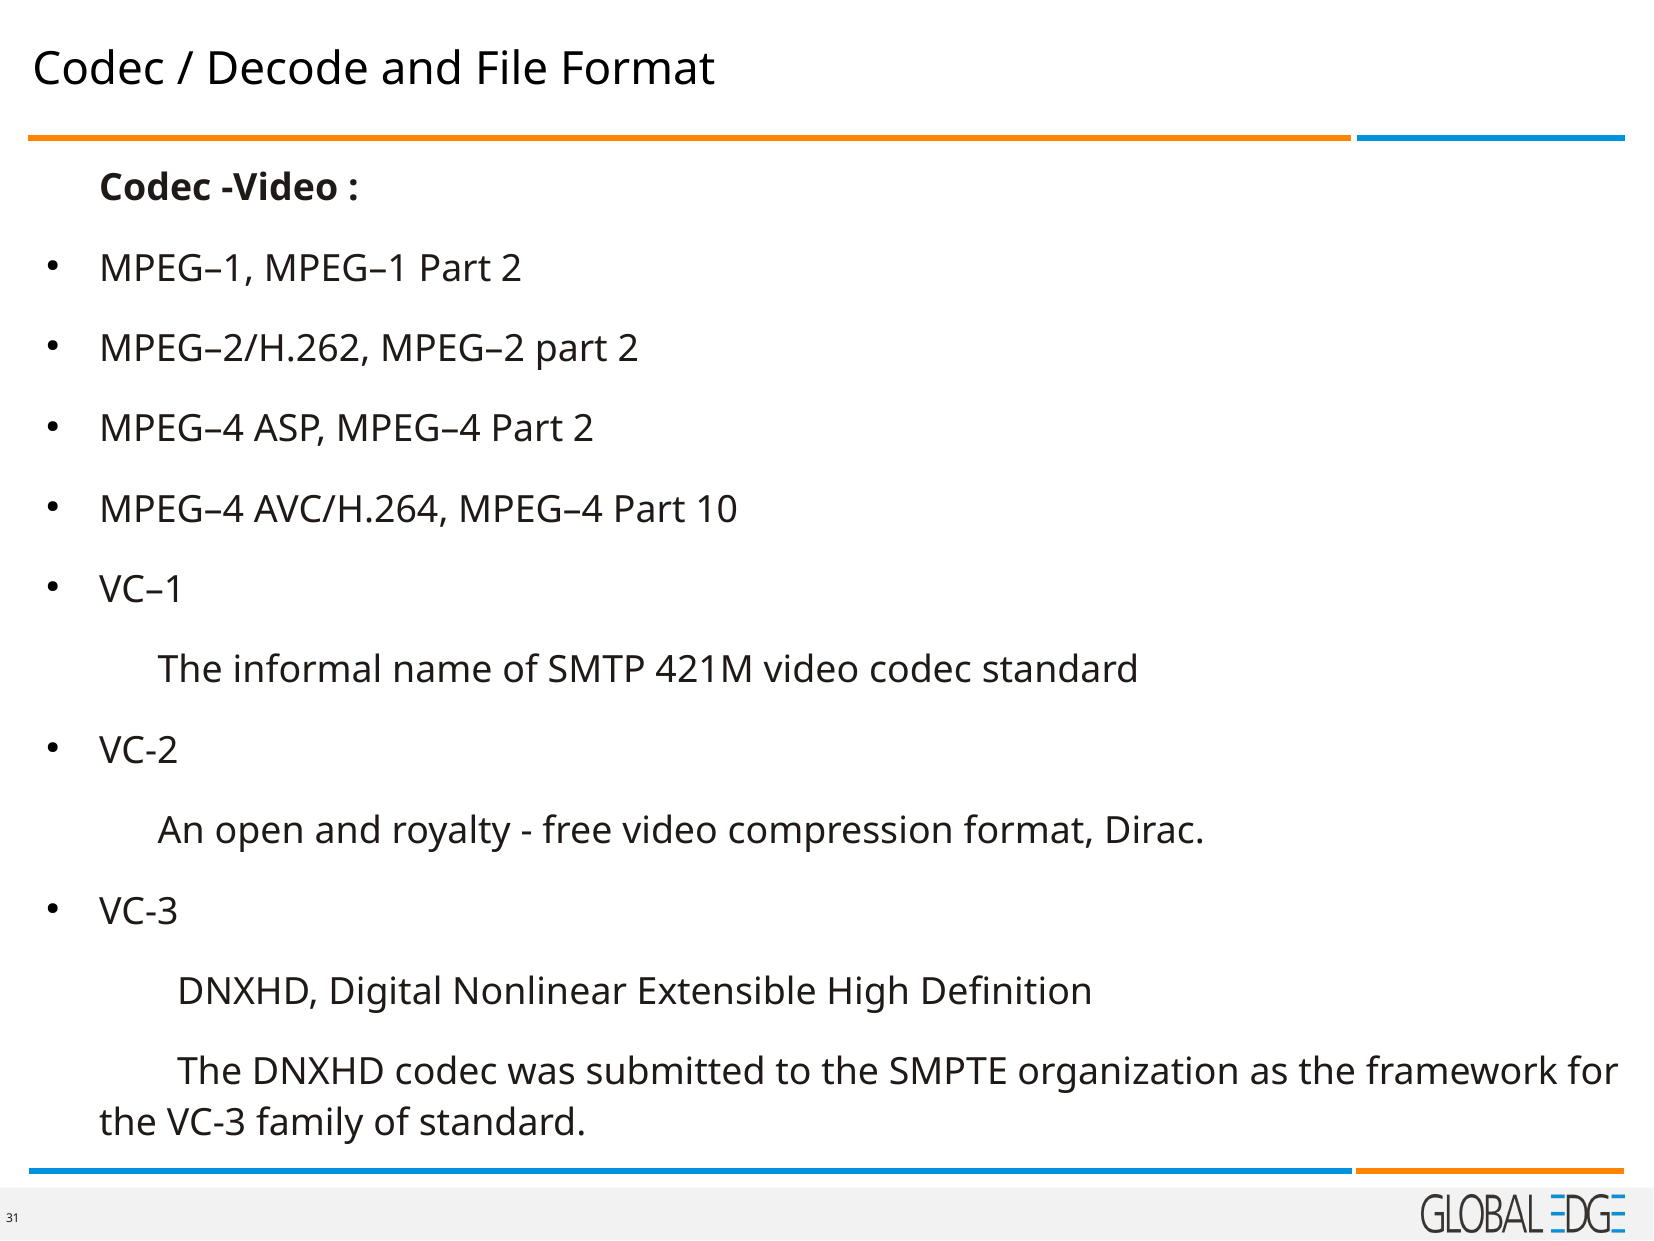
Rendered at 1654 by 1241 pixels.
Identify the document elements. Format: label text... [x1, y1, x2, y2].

picture [1421, 1194, 1625, 1233]
title Codec / Decode and File Format [17, 18, 1499, 115]
list Codec -Video : MPEG–1, MPEG–1 Part 2 MPEG–2/H.262, MPEG–2 part 2 MPEG–4 ASP, MPEG–4 Part 2 MPEG–4 AVC/H.264, MPEG–4 Part 10 VC–1 The informal name of SMTP 421M video codec standard VC-2 An open and royalty - free video compression format, Dirac. VC-3 DNXHD, Digital Nonlinear Extensible High Definition The DNXHD codec was submitted to the SMPTE organization as the framework for the VC-3 family of standard. [28, 160, 1625, 1153]
